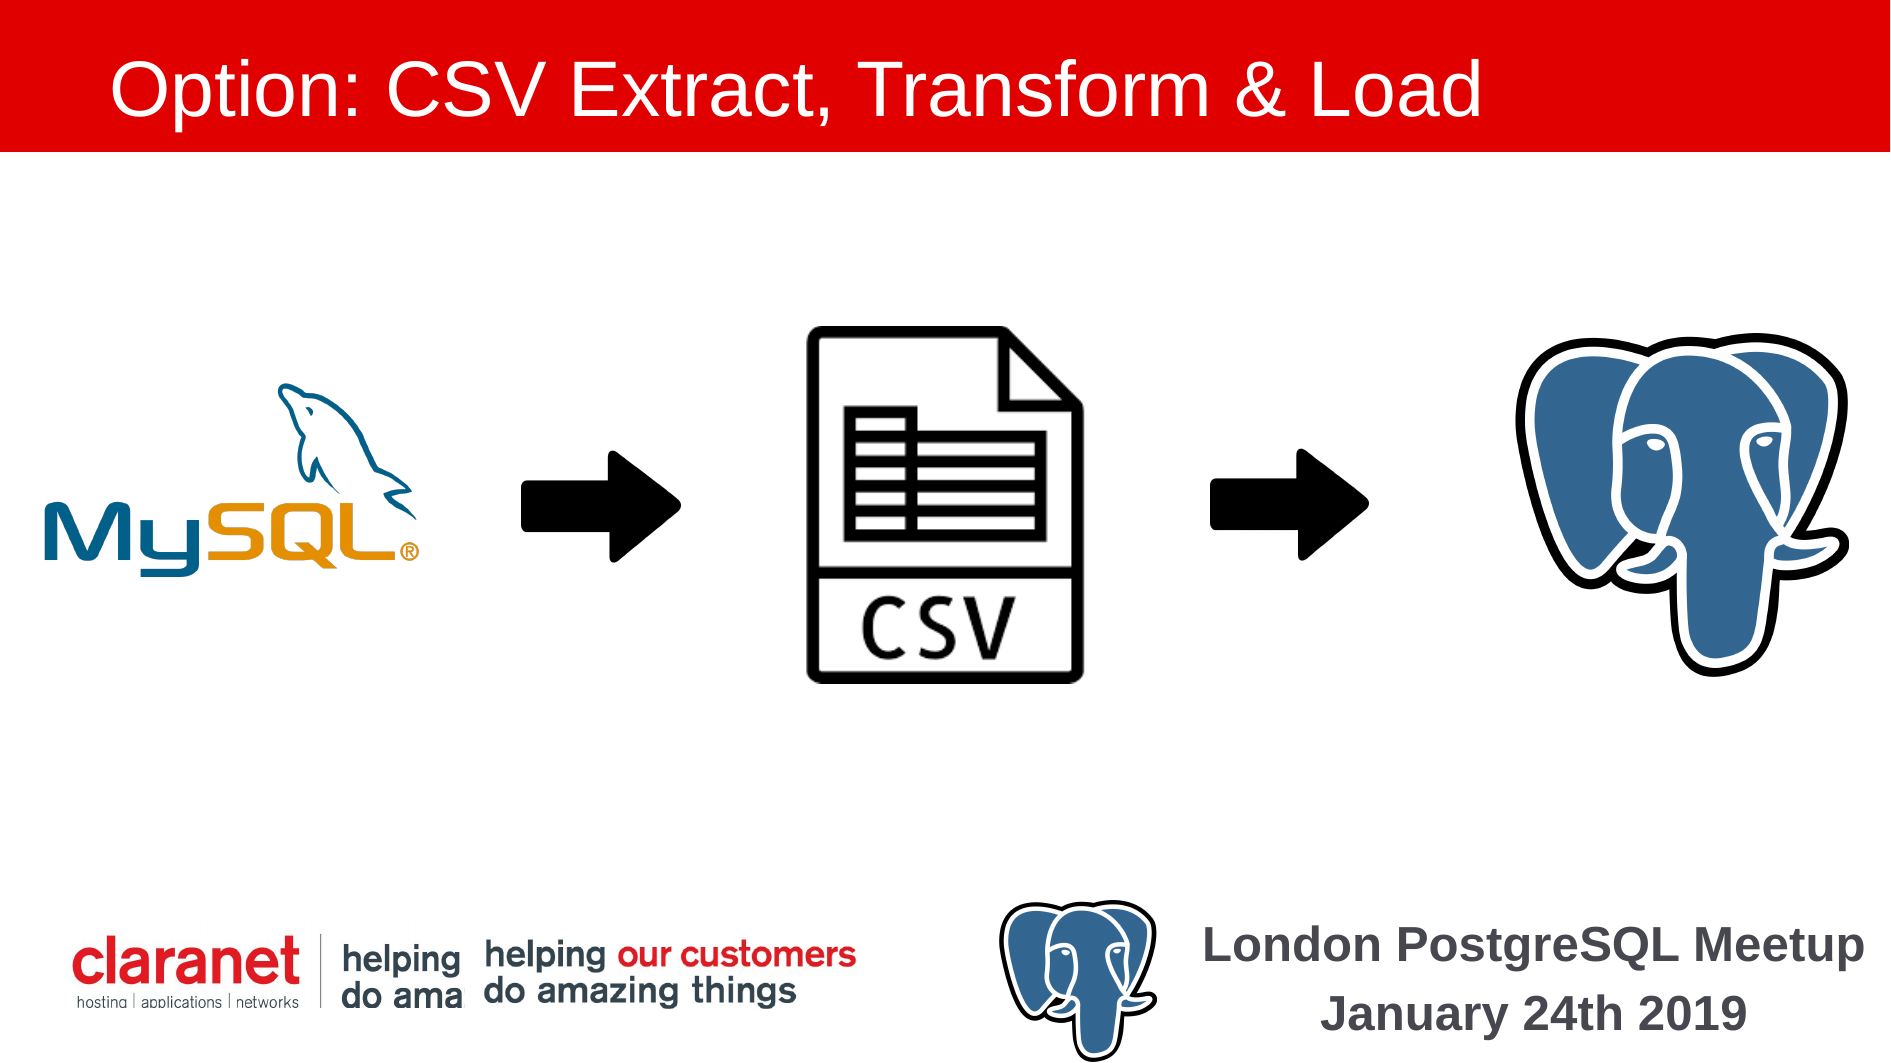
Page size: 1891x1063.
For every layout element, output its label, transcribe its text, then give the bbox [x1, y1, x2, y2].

picture [477, 897, 887, 1040]
text_box Option: CSV Extract, Transform & Load [94, 30, 1796, 208]
picture [1515, 333, 1849, 677]
picture [1210, 425, 1369, 585]
picture [999, 900, 1157, 1062]
picture [521, 427, 681, 586]
picture [767, 326, 1124, 684]
picture [59, 919, 190, 1008]
picture [44, 383, 419, 577]
